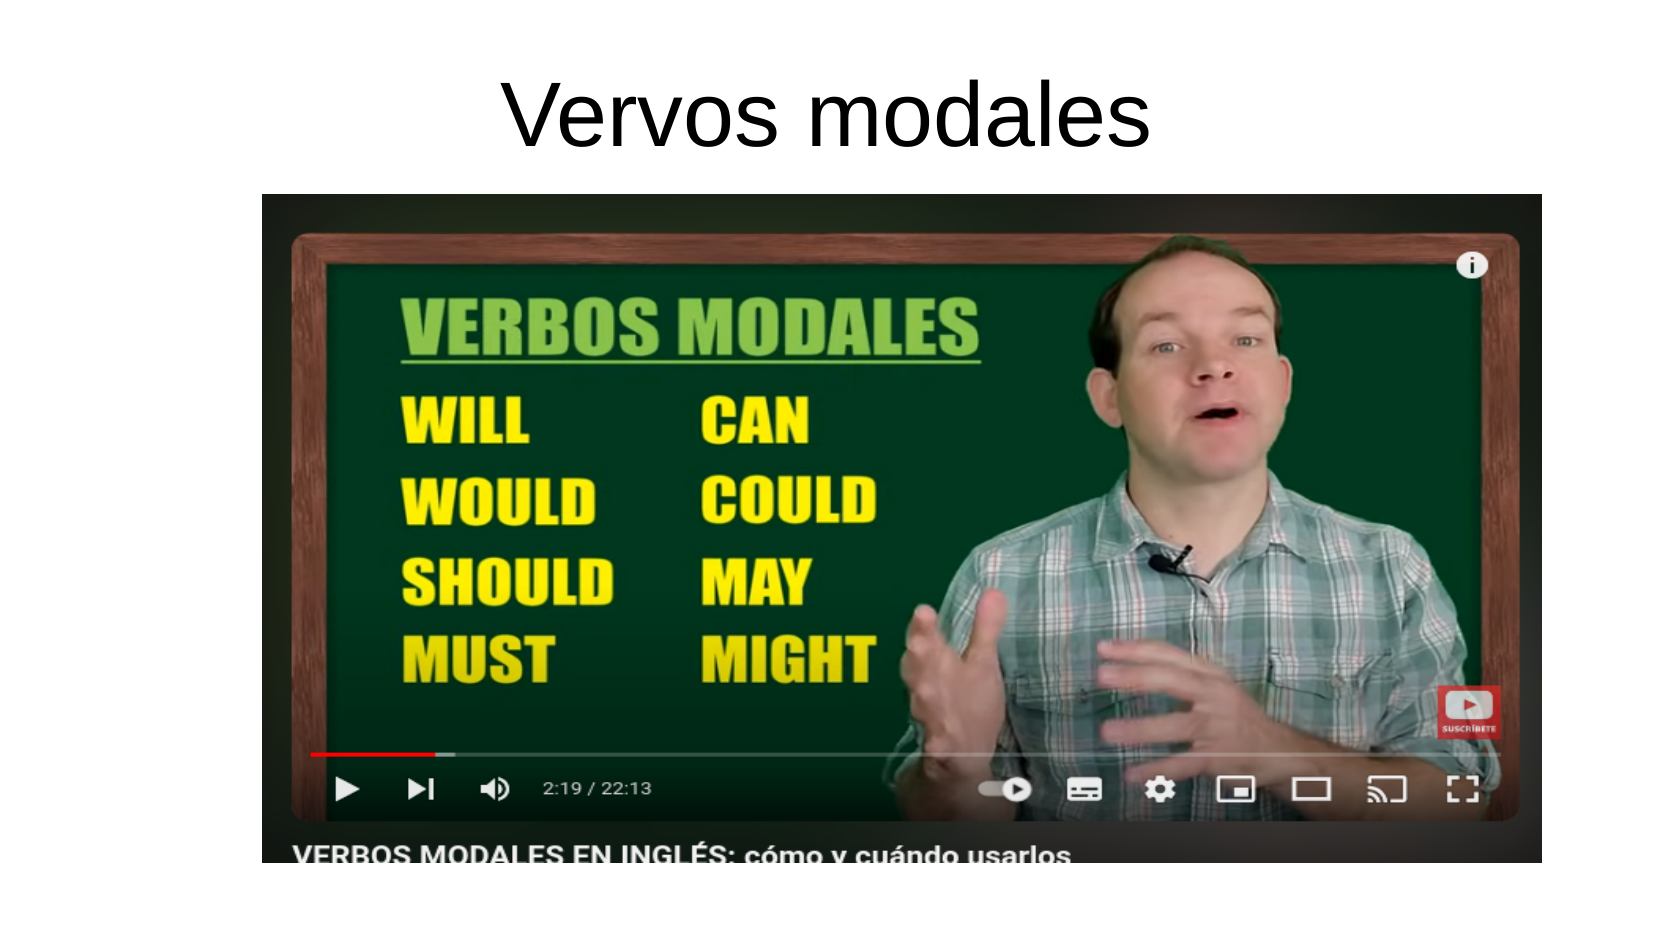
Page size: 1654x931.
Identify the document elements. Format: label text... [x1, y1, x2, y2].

picture [262, 194, 1542, 863]
title Vervos modales [82, 37, 1571, 193]
